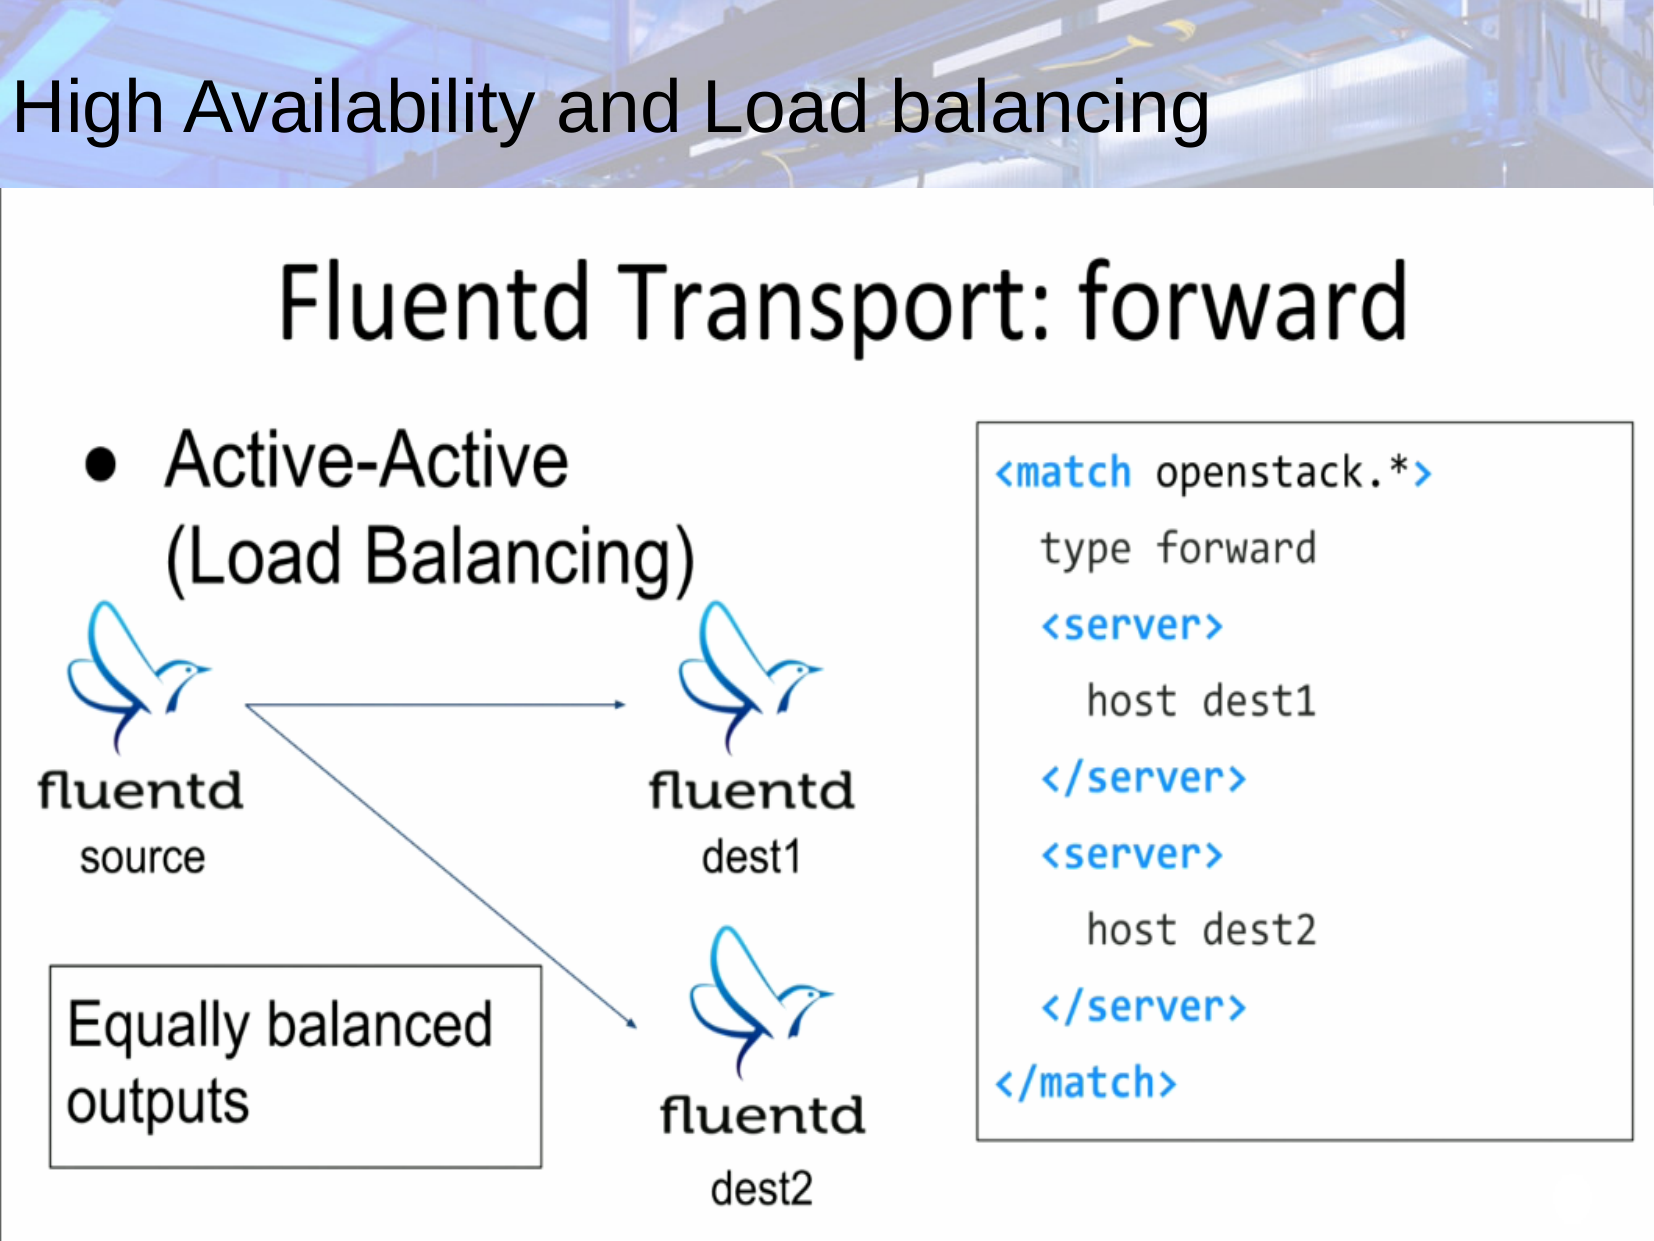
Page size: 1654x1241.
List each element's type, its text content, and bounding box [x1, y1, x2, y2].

title High Availability and Load balancing [11, 2, 1501, 188]
picture [0, 0, 1654, 1241]
